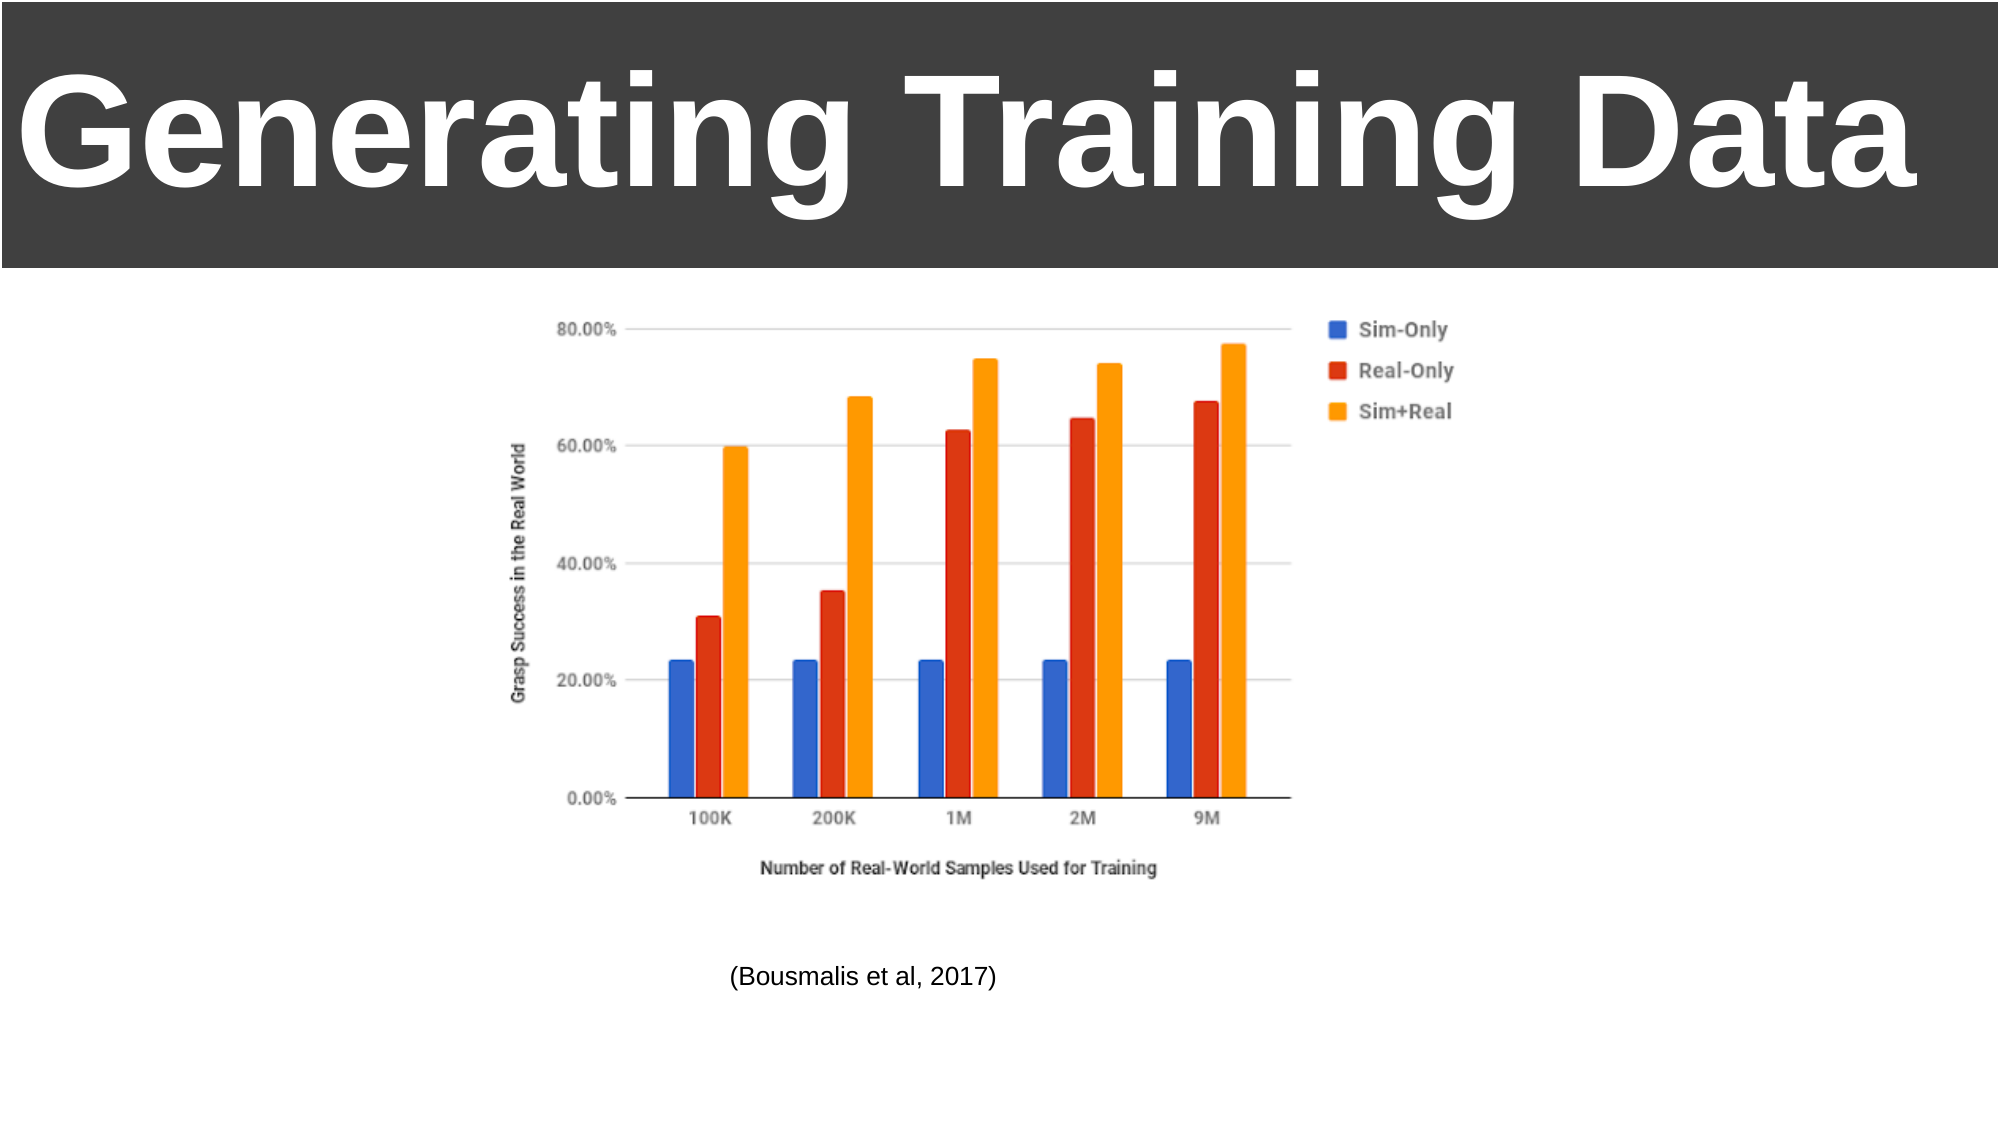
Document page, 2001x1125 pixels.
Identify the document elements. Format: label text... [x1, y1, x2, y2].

title Generating Training Data [0, 0, 2000, 256]
picture [475, 286, 1486, 911]
text_box (Bousmalis et al, 2017) [723, 952, 981, 997]
